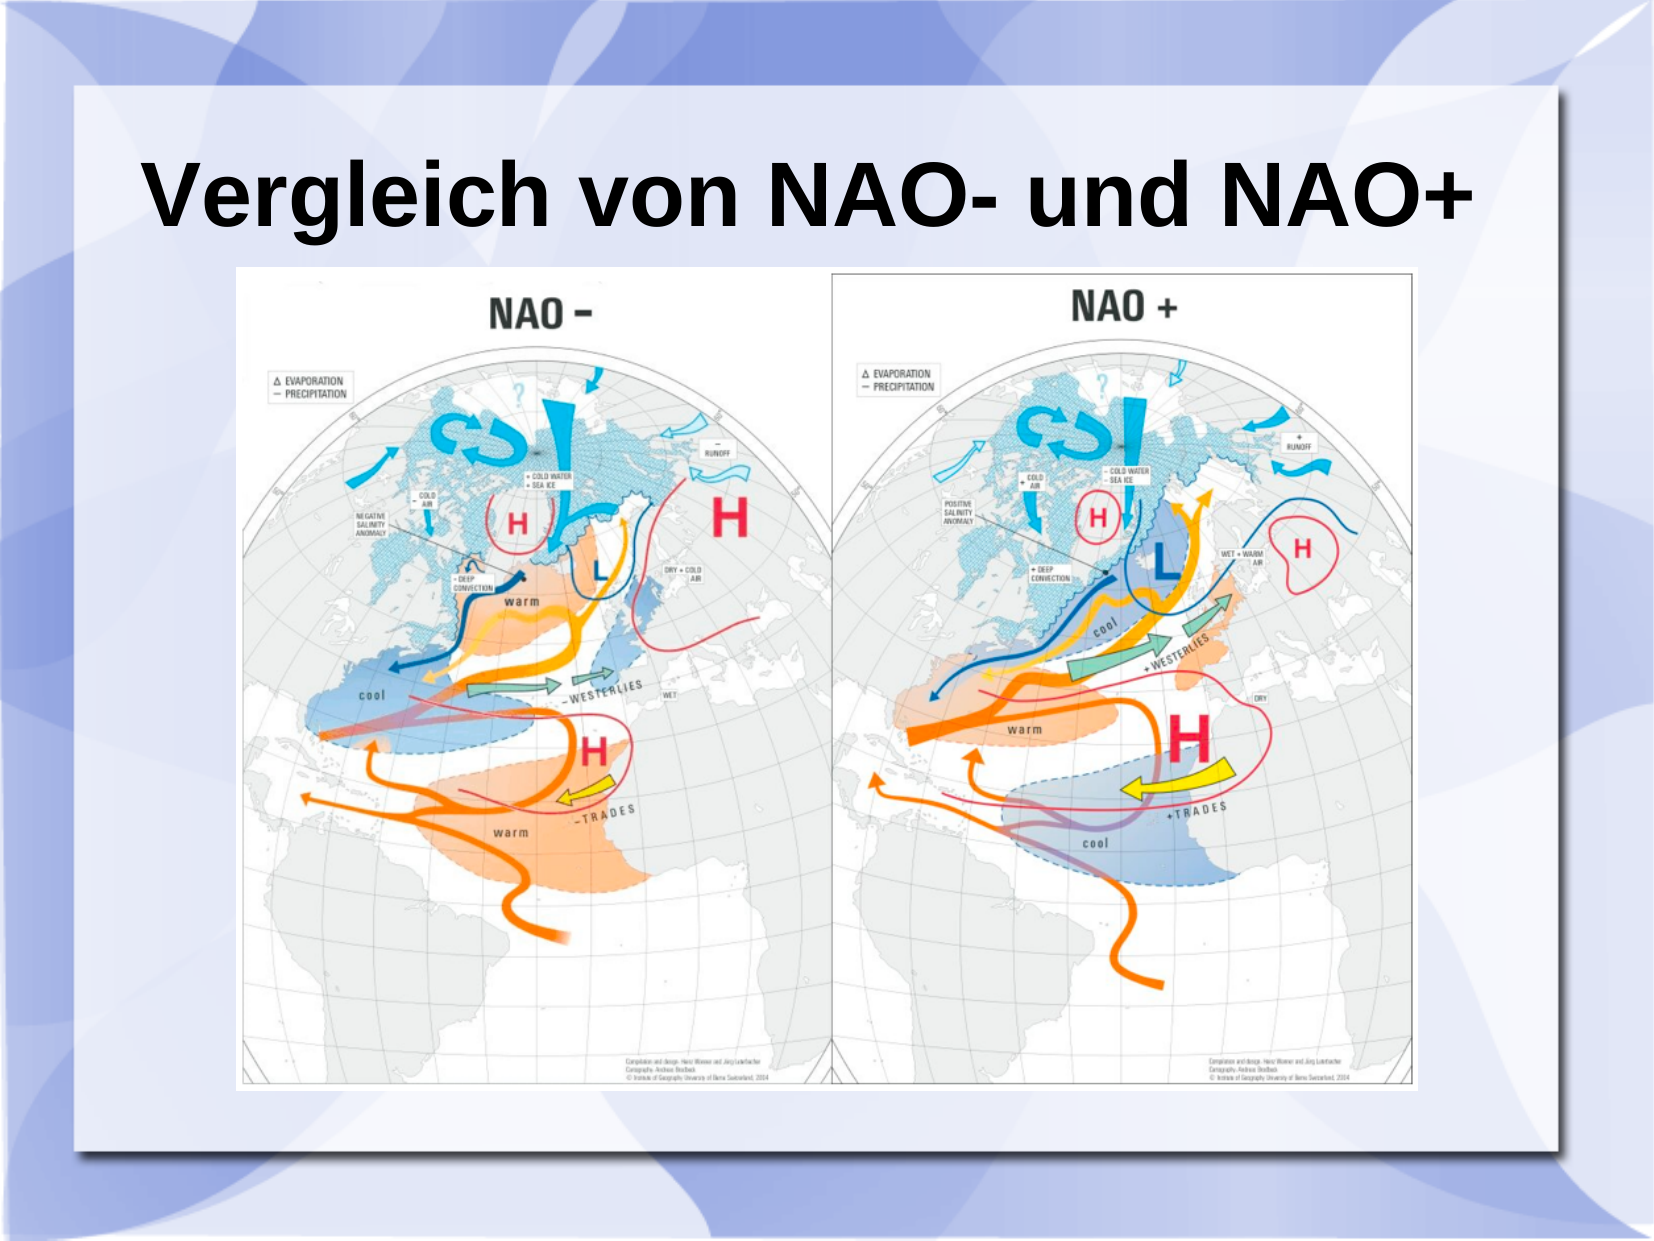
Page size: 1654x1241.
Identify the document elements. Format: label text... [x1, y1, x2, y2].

picture [0, 0, 1654, 1241]
title Vergleich von NAO- und NAO+ [82, 90, 1536, 298]
